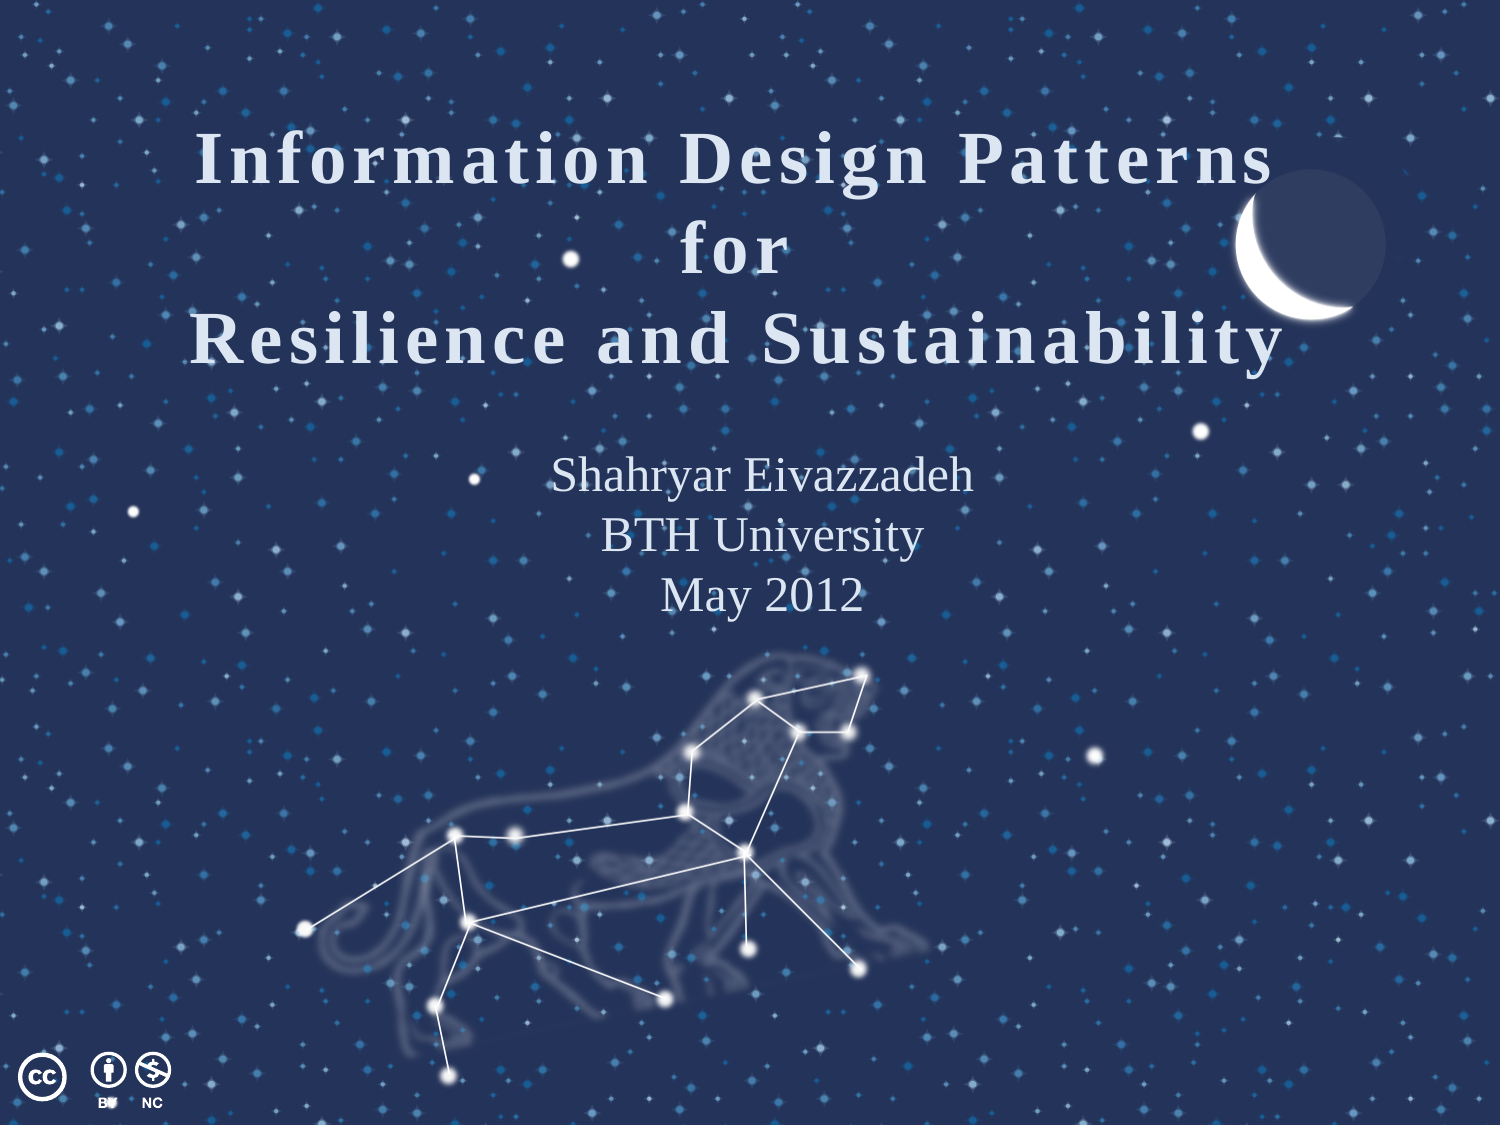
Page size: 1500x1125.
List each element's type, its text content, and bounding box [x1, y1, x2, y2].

picture [0, 0, 1500, 1125]
title Information Design Patterns for Resilience and Sustainability [62, 99, 1413, 388]
text_box Shahryar Eivazzadeh BTH University May 2012 [87, 387, 1438, 675]
